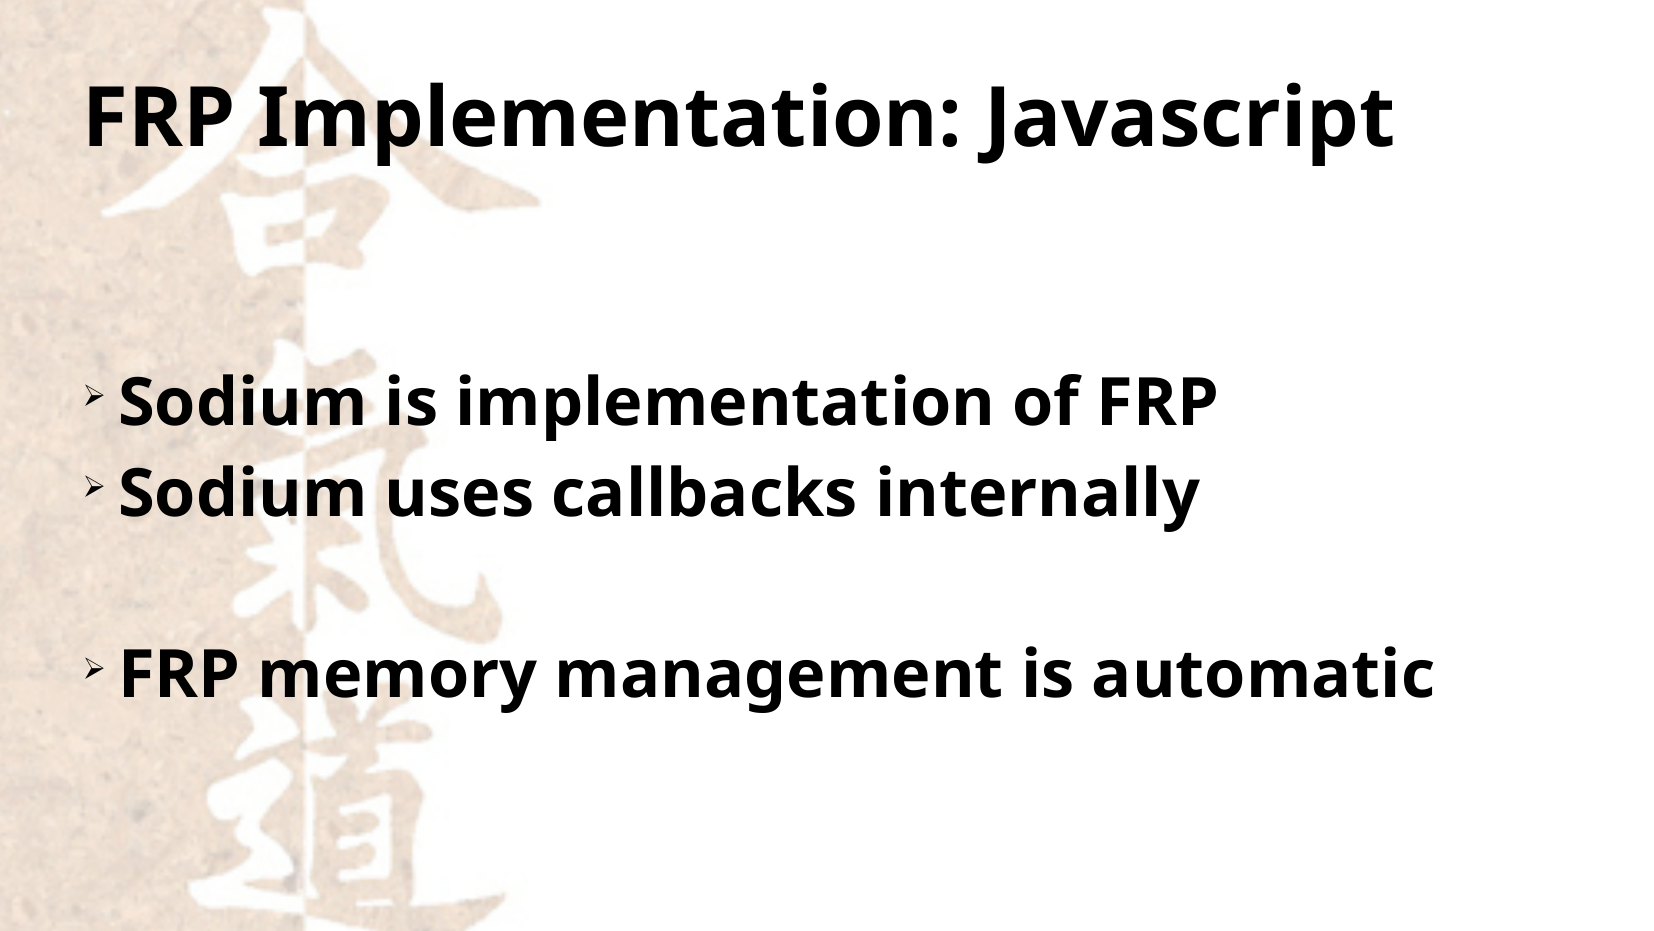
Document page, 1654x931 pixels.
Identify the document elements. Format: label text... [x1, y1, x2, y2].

picture [0, 0, 1654, 931]
subtitle Sodium is implementation of FRP Sodium uses callbacks internally FRP memory management is automatic [82, 354, 1571, 758]
title FRP Implementation: Javascript [82, 37, 1571, 193]
